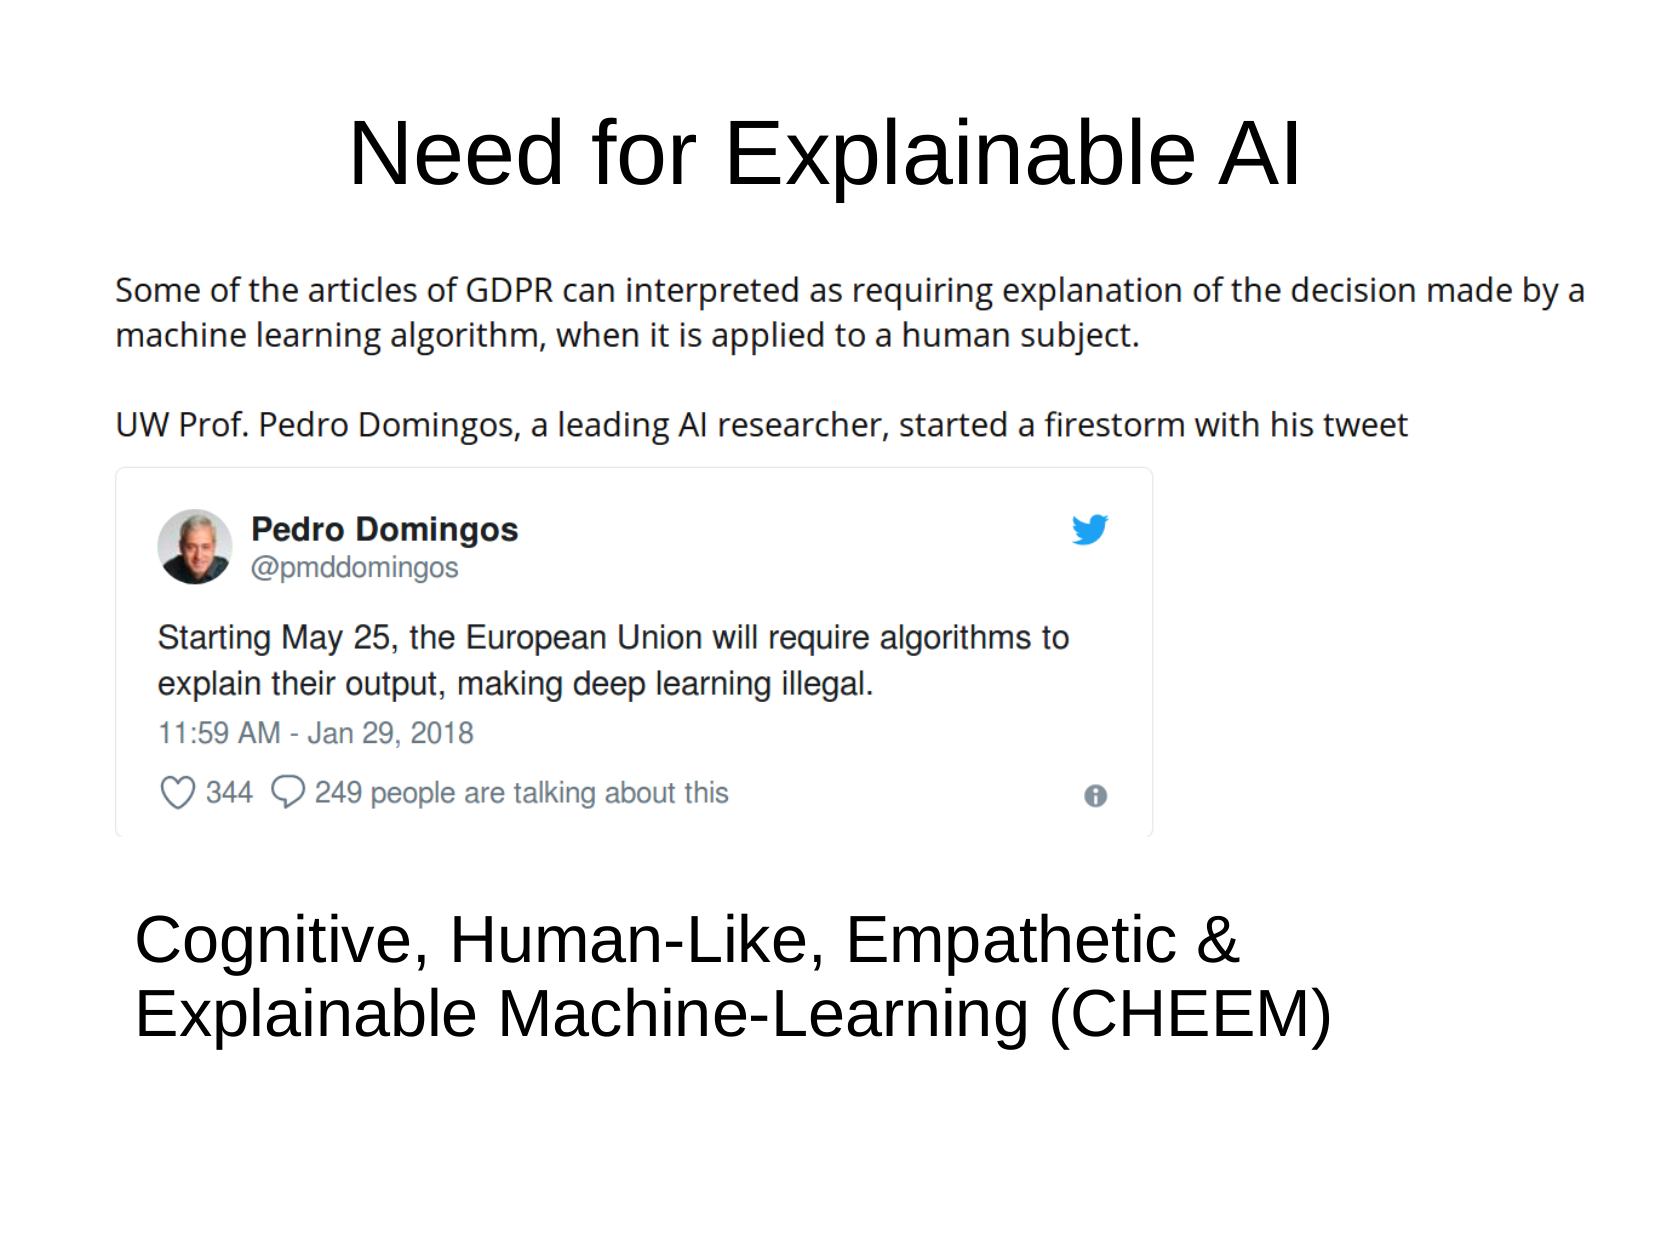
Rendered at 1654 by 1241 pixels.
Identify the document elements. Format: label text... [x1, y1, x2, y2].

title Need for Explainable AI [82, 49, 1571, 257]
picture [104, 266, 1613, 837]
text_box Cognitive, Human-Like, Empathetic & Explainable Machine-Learning (CHEEM) [120, 894, 1531, 1059]
